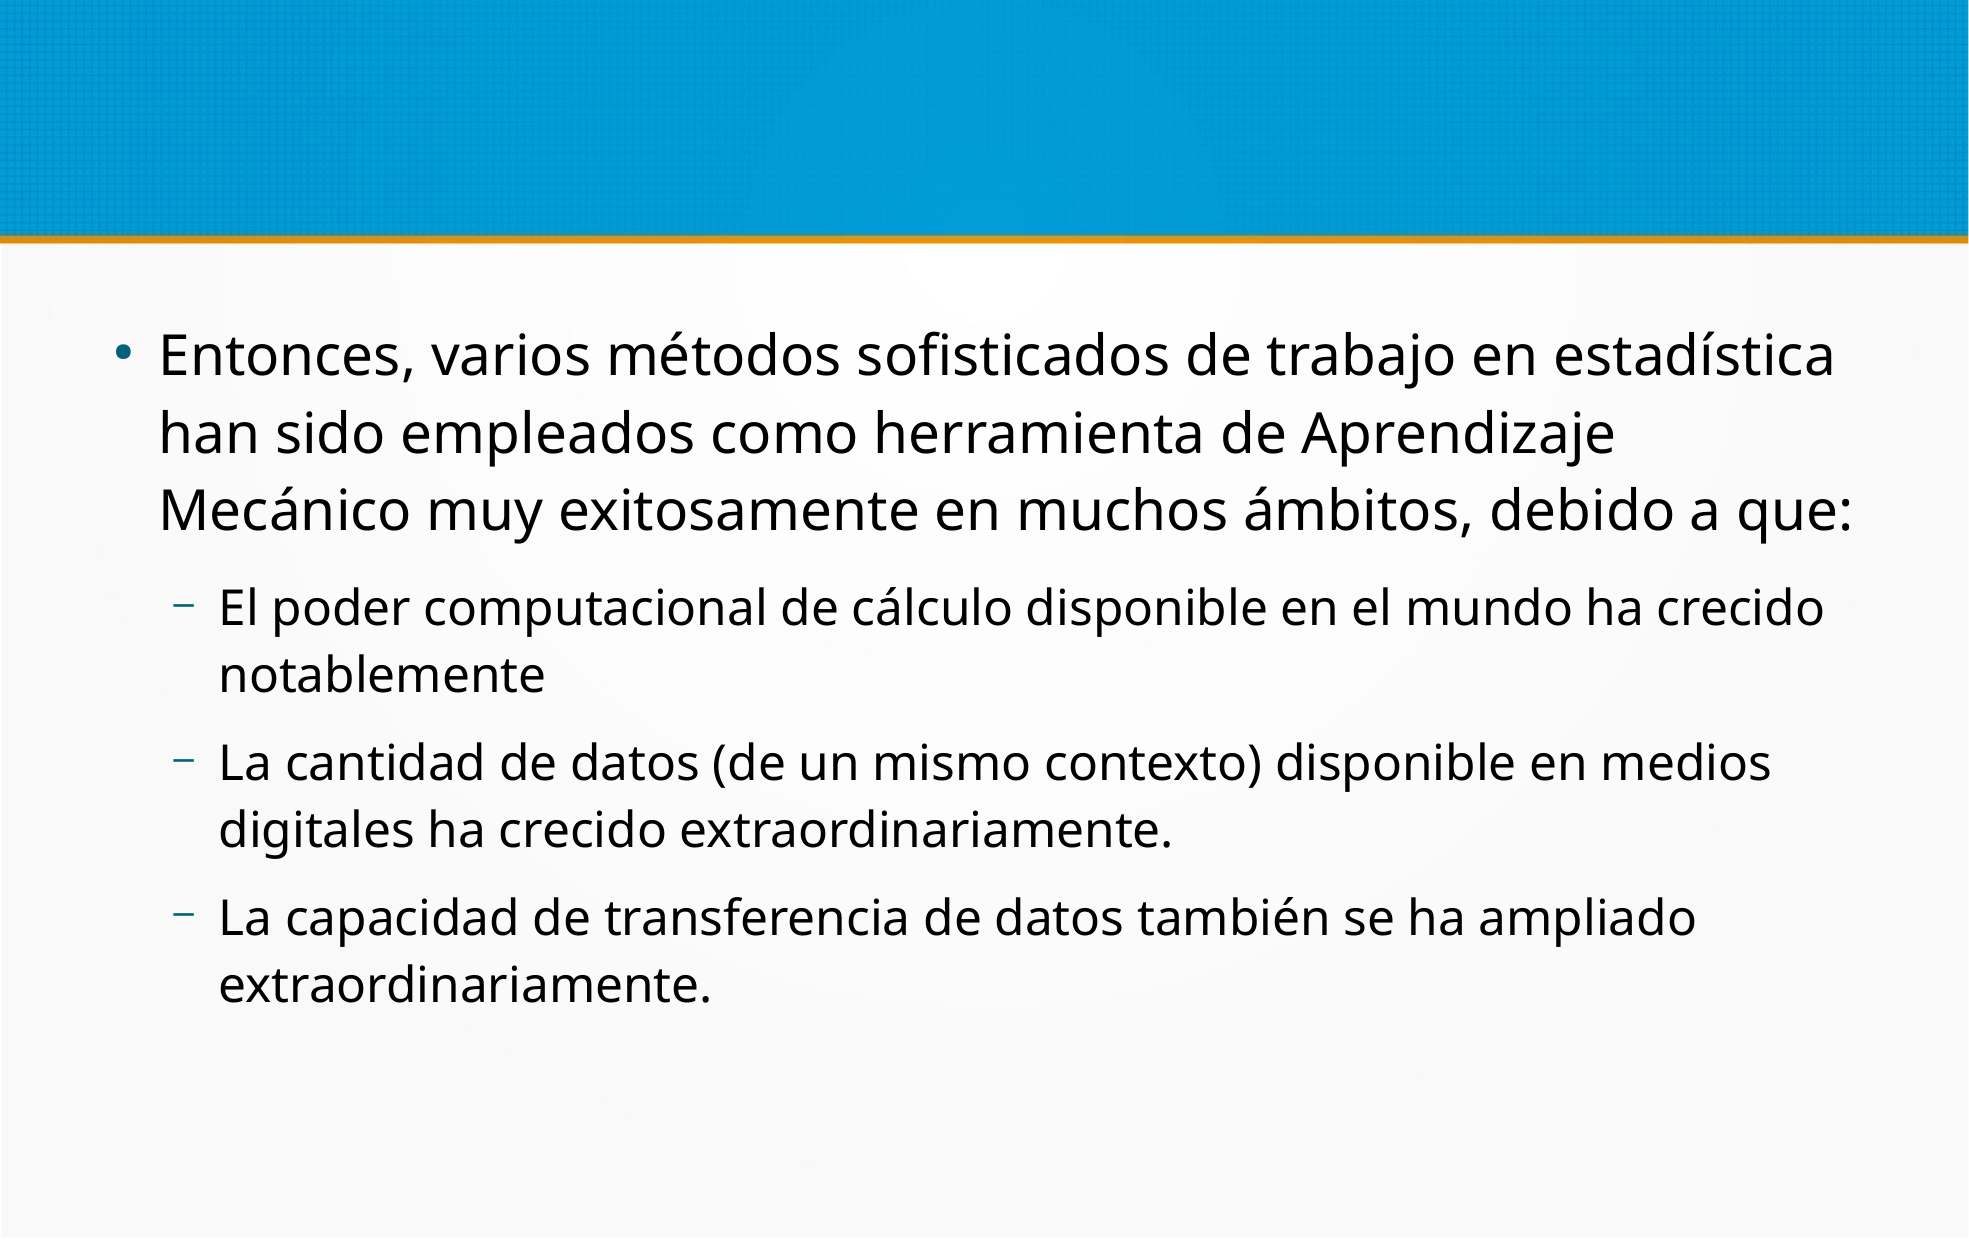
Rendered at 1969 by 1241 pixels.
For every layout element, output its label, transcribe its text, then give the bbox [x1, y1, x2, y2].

list Entonces, varios métodos sofisticados de trabajo en estadística han sido empleados como herramienta de Aprendizaje Mecánico muy exitosamente en muchos ámbitos, debido a que: El poder computacional de cálculo disponible en el mundo ha crecido notablemente La cantidad de datos (de un mismo contexto) disponible en medios digitales ha crecido extraordinariamente. La capacidad de transferencia de datos también se ha ampliado extraordinariamente. [98, 315, 1861, 1081]
picture [0, 233, 1969, 1241]
